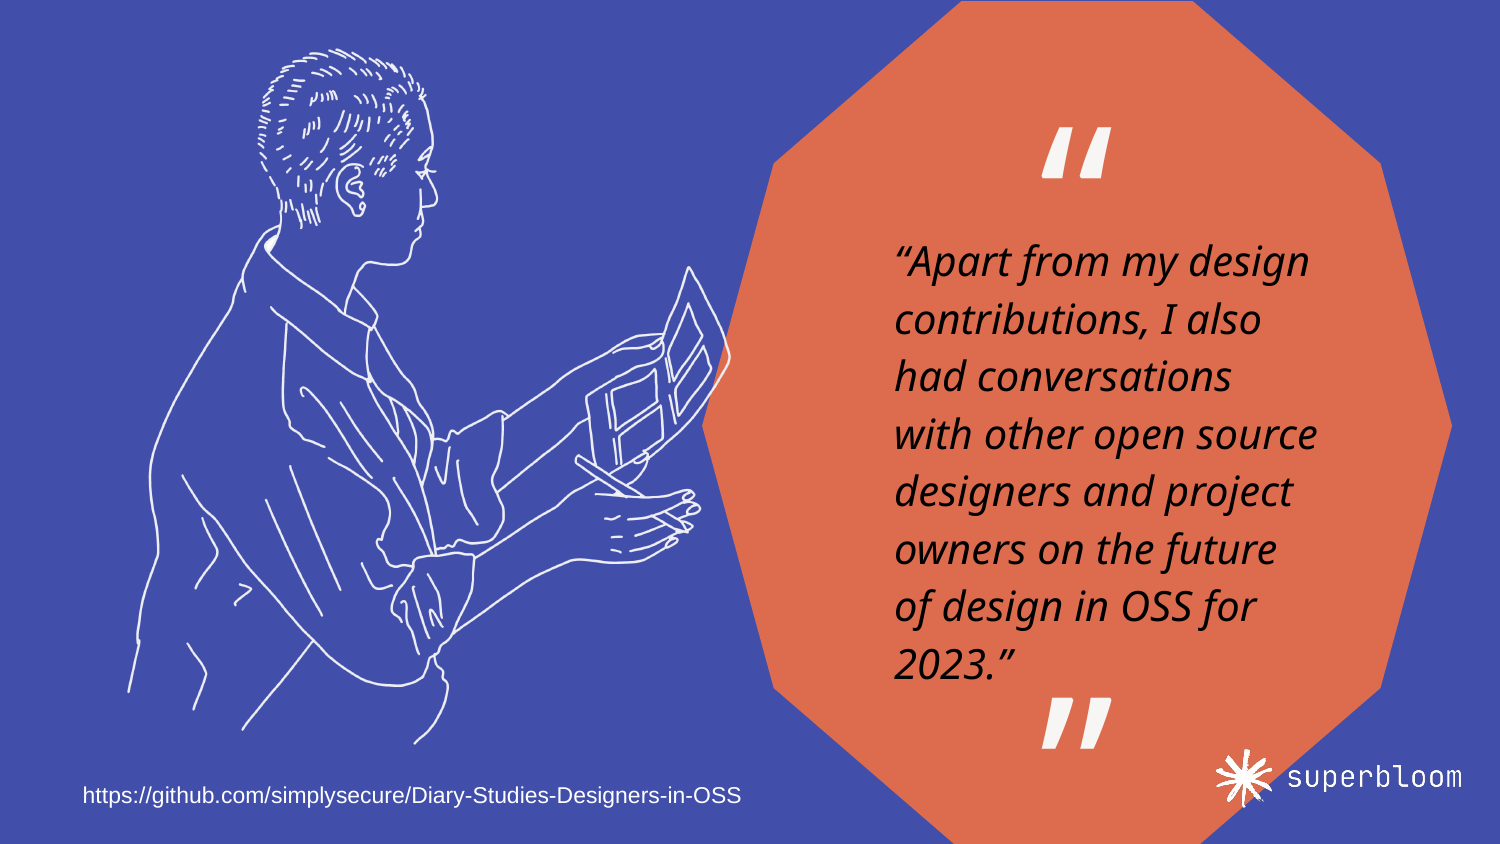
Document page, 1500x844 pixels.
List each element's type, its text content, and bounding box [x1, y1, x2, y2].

picture [80, 0, 773, 767]
text_box https://github.com/simplysecure/Diary-Studies-Designers-in-OSS [67, 765, 786, 824]
picture [1216, 749, 1461, 808]
text_box “Apart from my design contributions, I also had conversations with other open source designers and project owners on the future of design in OSS for 2023.” [804, 212, 1334, 703]
